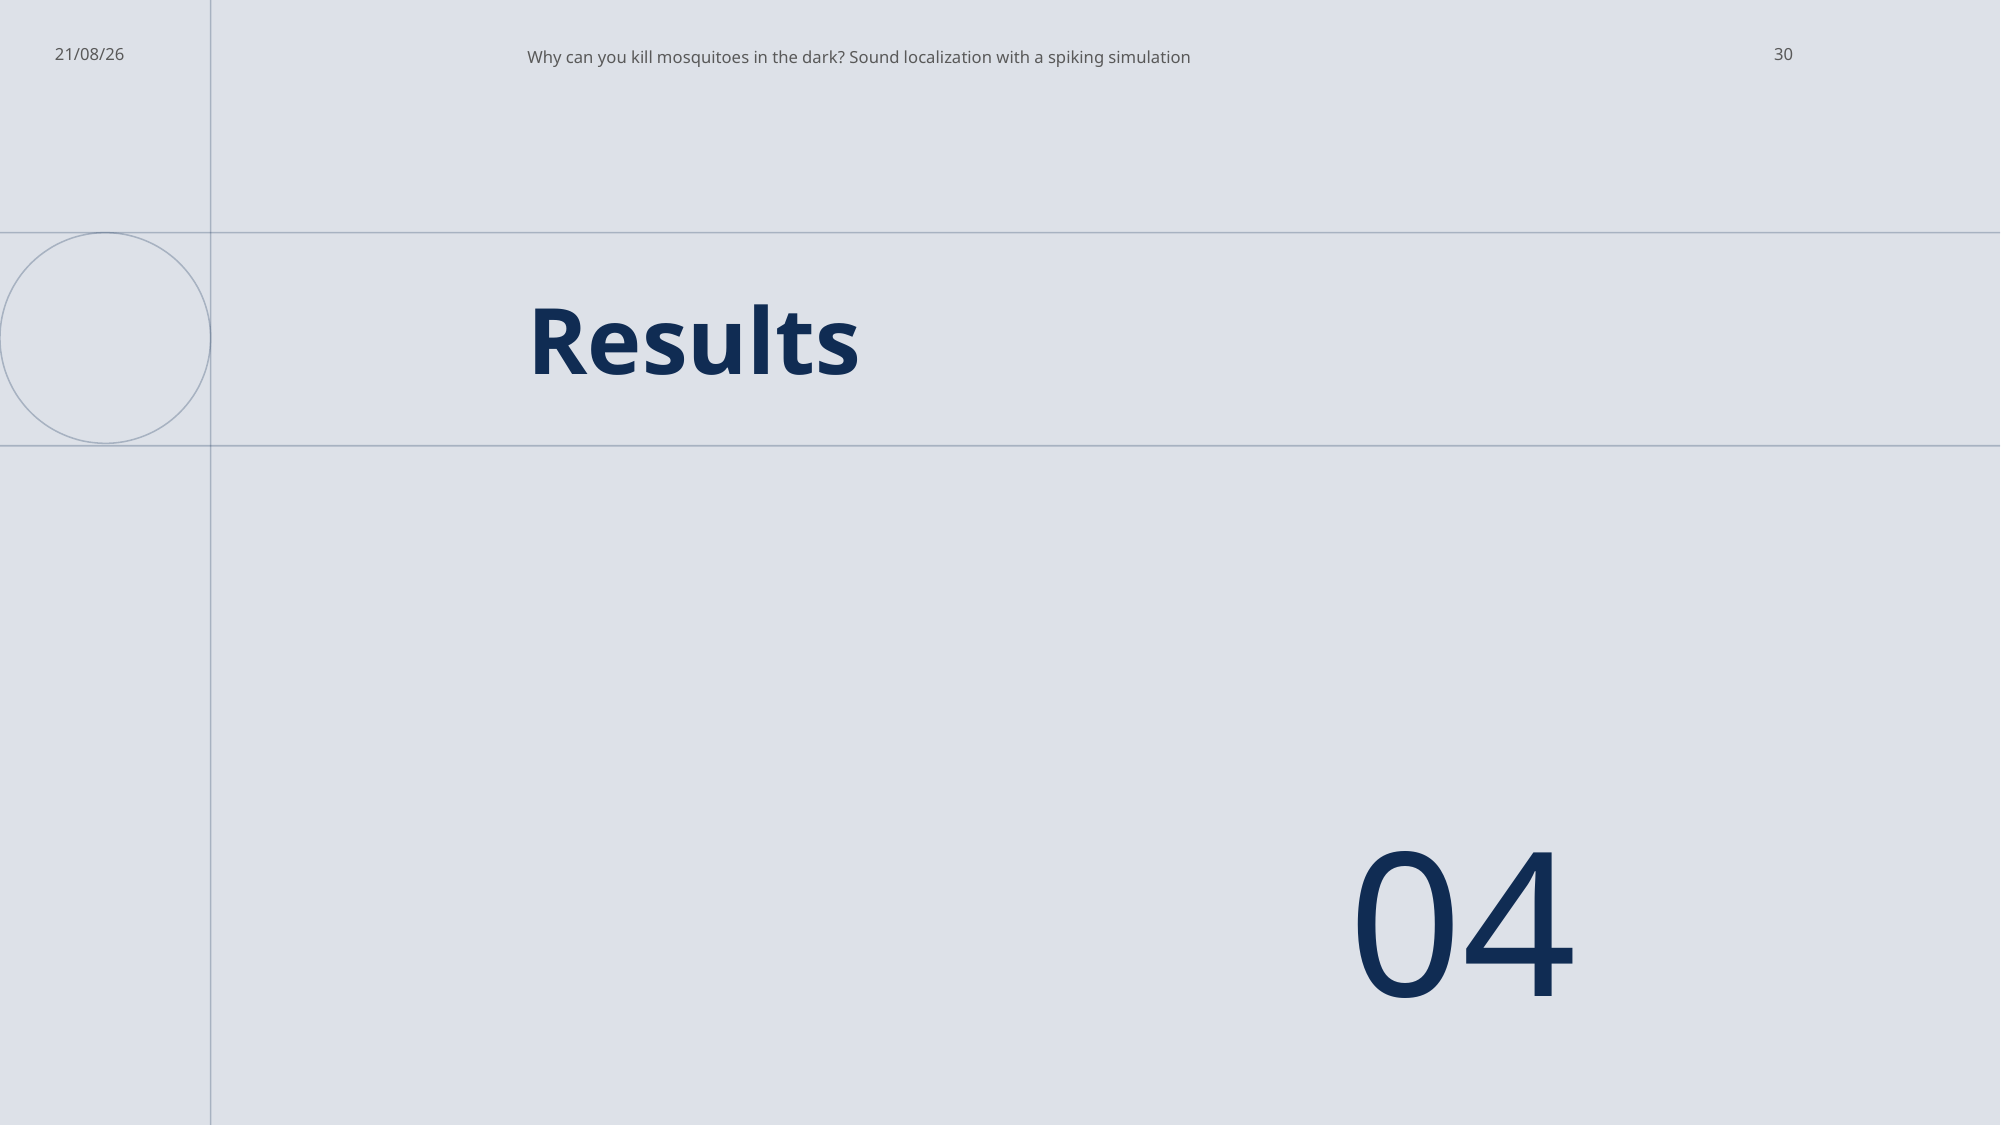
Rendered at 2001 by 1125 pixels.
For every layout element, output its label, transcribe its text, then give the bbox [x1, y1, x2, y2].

title Results [527, 232, 1946, 444]
footer Why can you kill mosquitoes in the dark? Sound localization with a spiking simulation [527, 6, 1203, 67]
slide_number [54, 6, 446, 67]
list 04 [1348, 649, 1946, 1037]
slide_number [1774, 6, 1946, 67]
